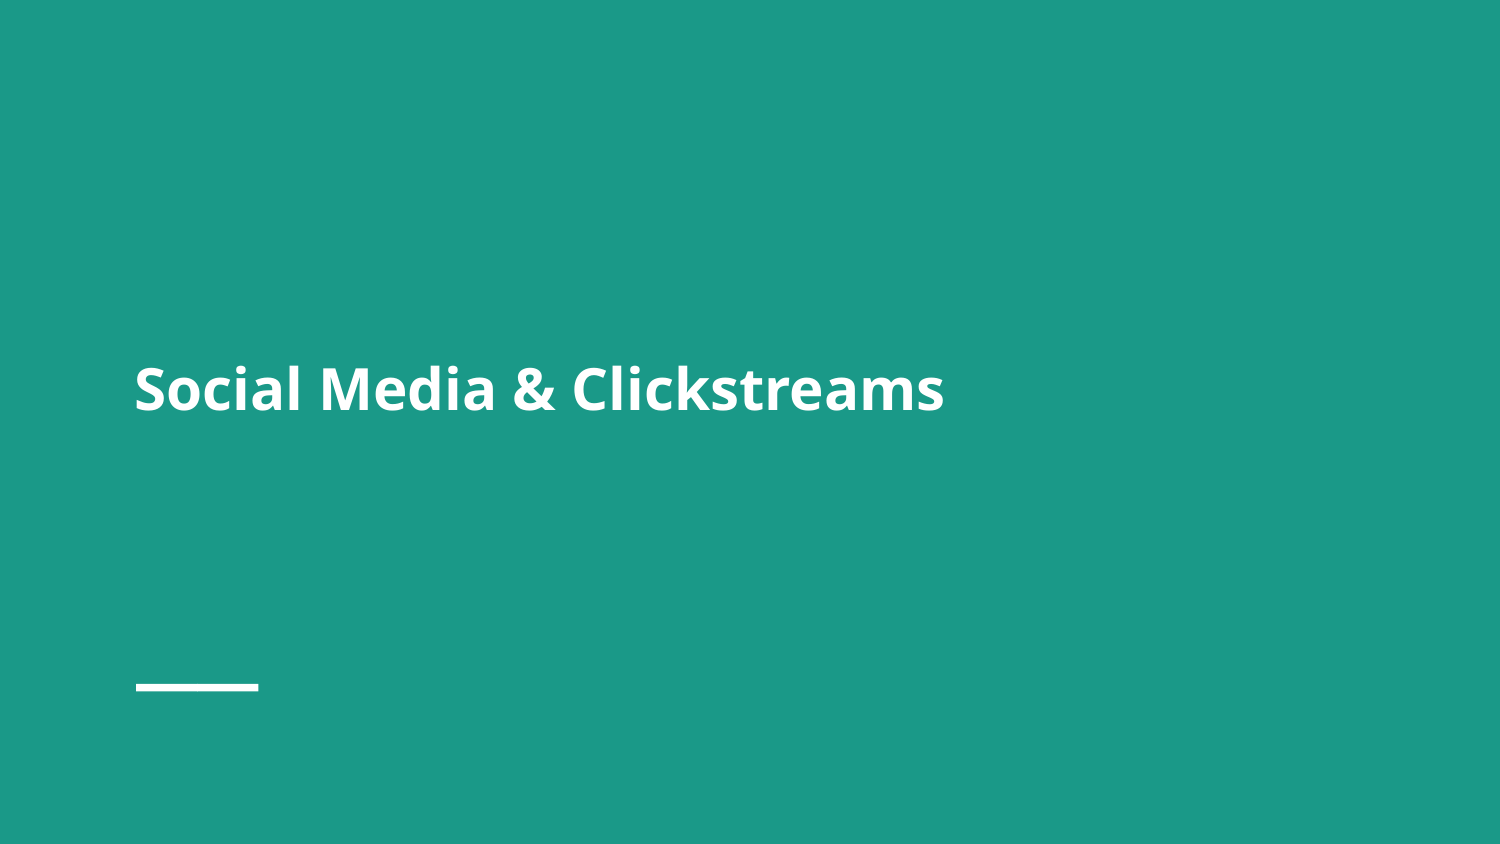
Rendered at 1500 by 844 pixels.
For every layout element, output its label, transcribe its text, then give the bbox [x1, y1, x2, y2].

title Social Media & Clickstreams [119, 141, 1272, 632]
